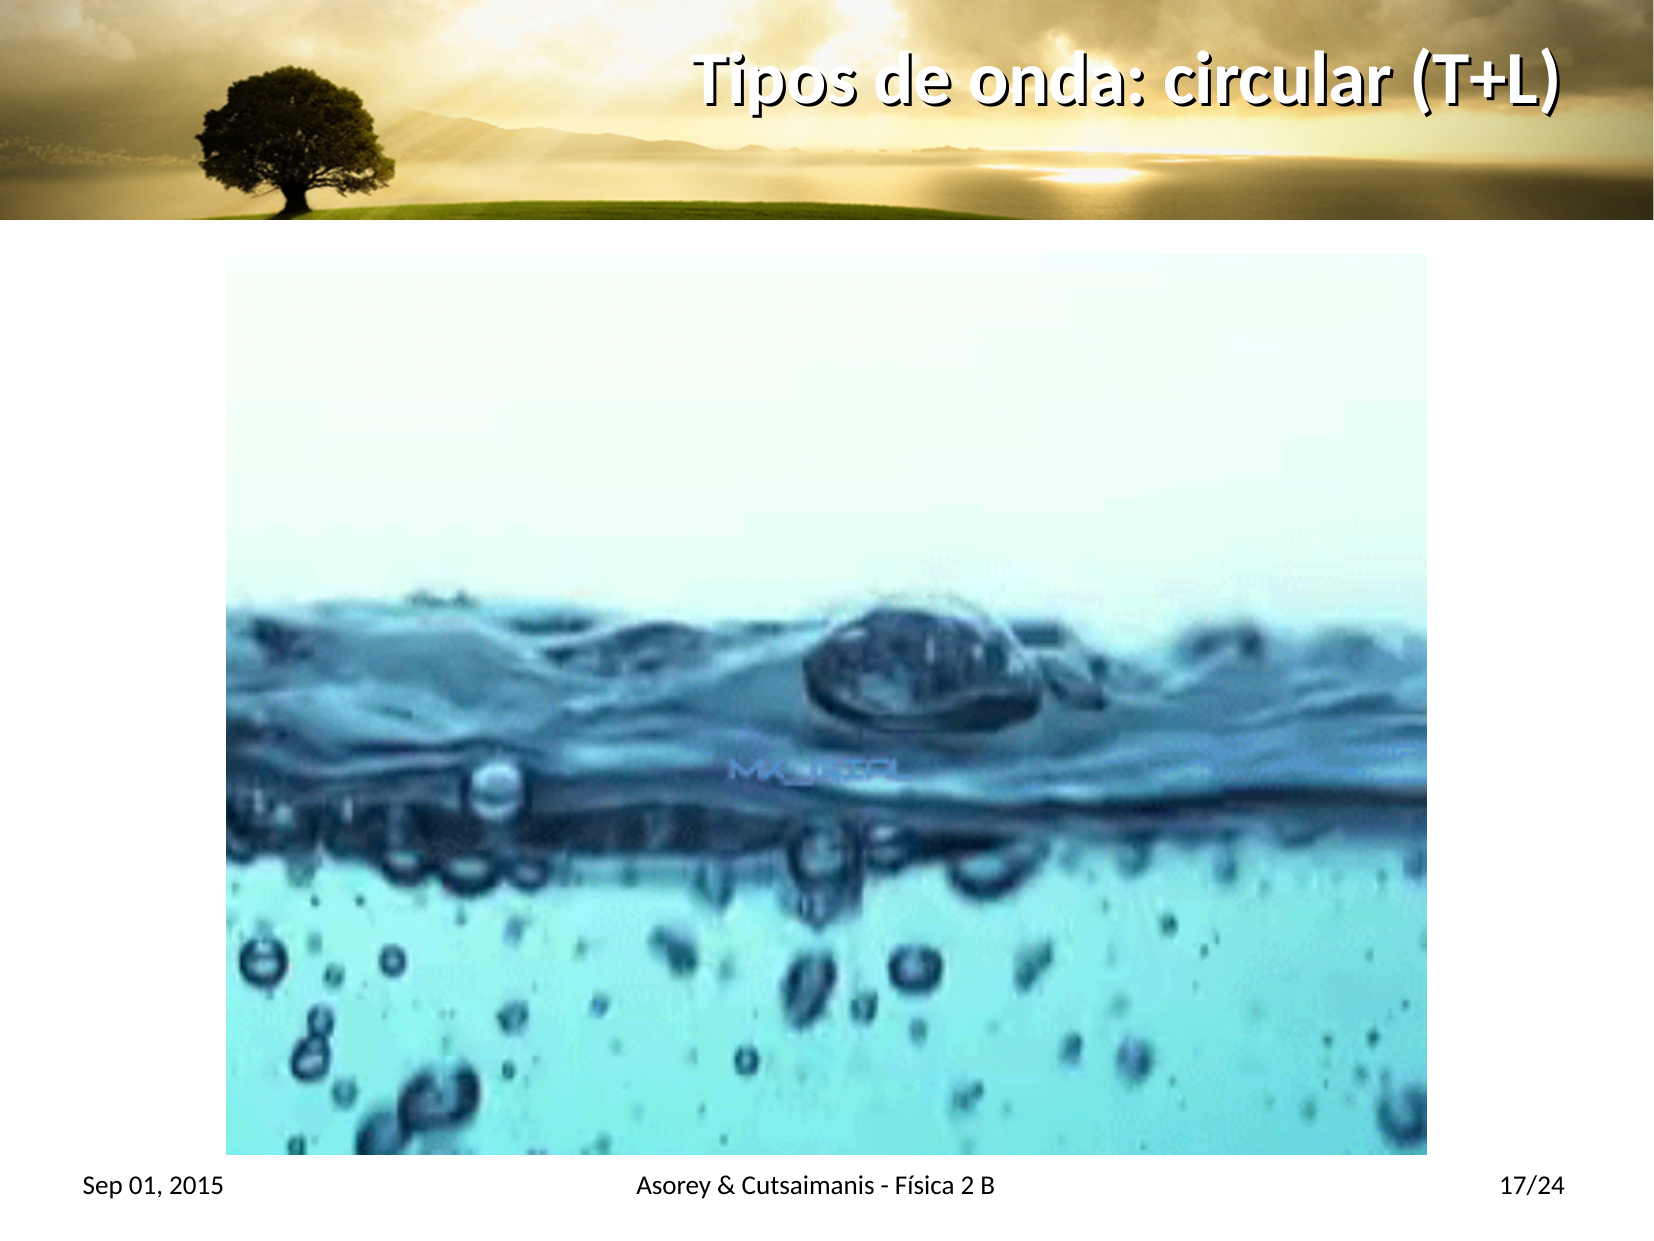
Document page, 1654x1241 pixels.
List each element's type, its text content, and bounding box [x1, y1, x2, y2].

picture [226, 254, 1427, 1156]
picture [0, 0, 1654, 220]
title Tipos de onda: circular (T+L) [75, 19, 1564, 151]
